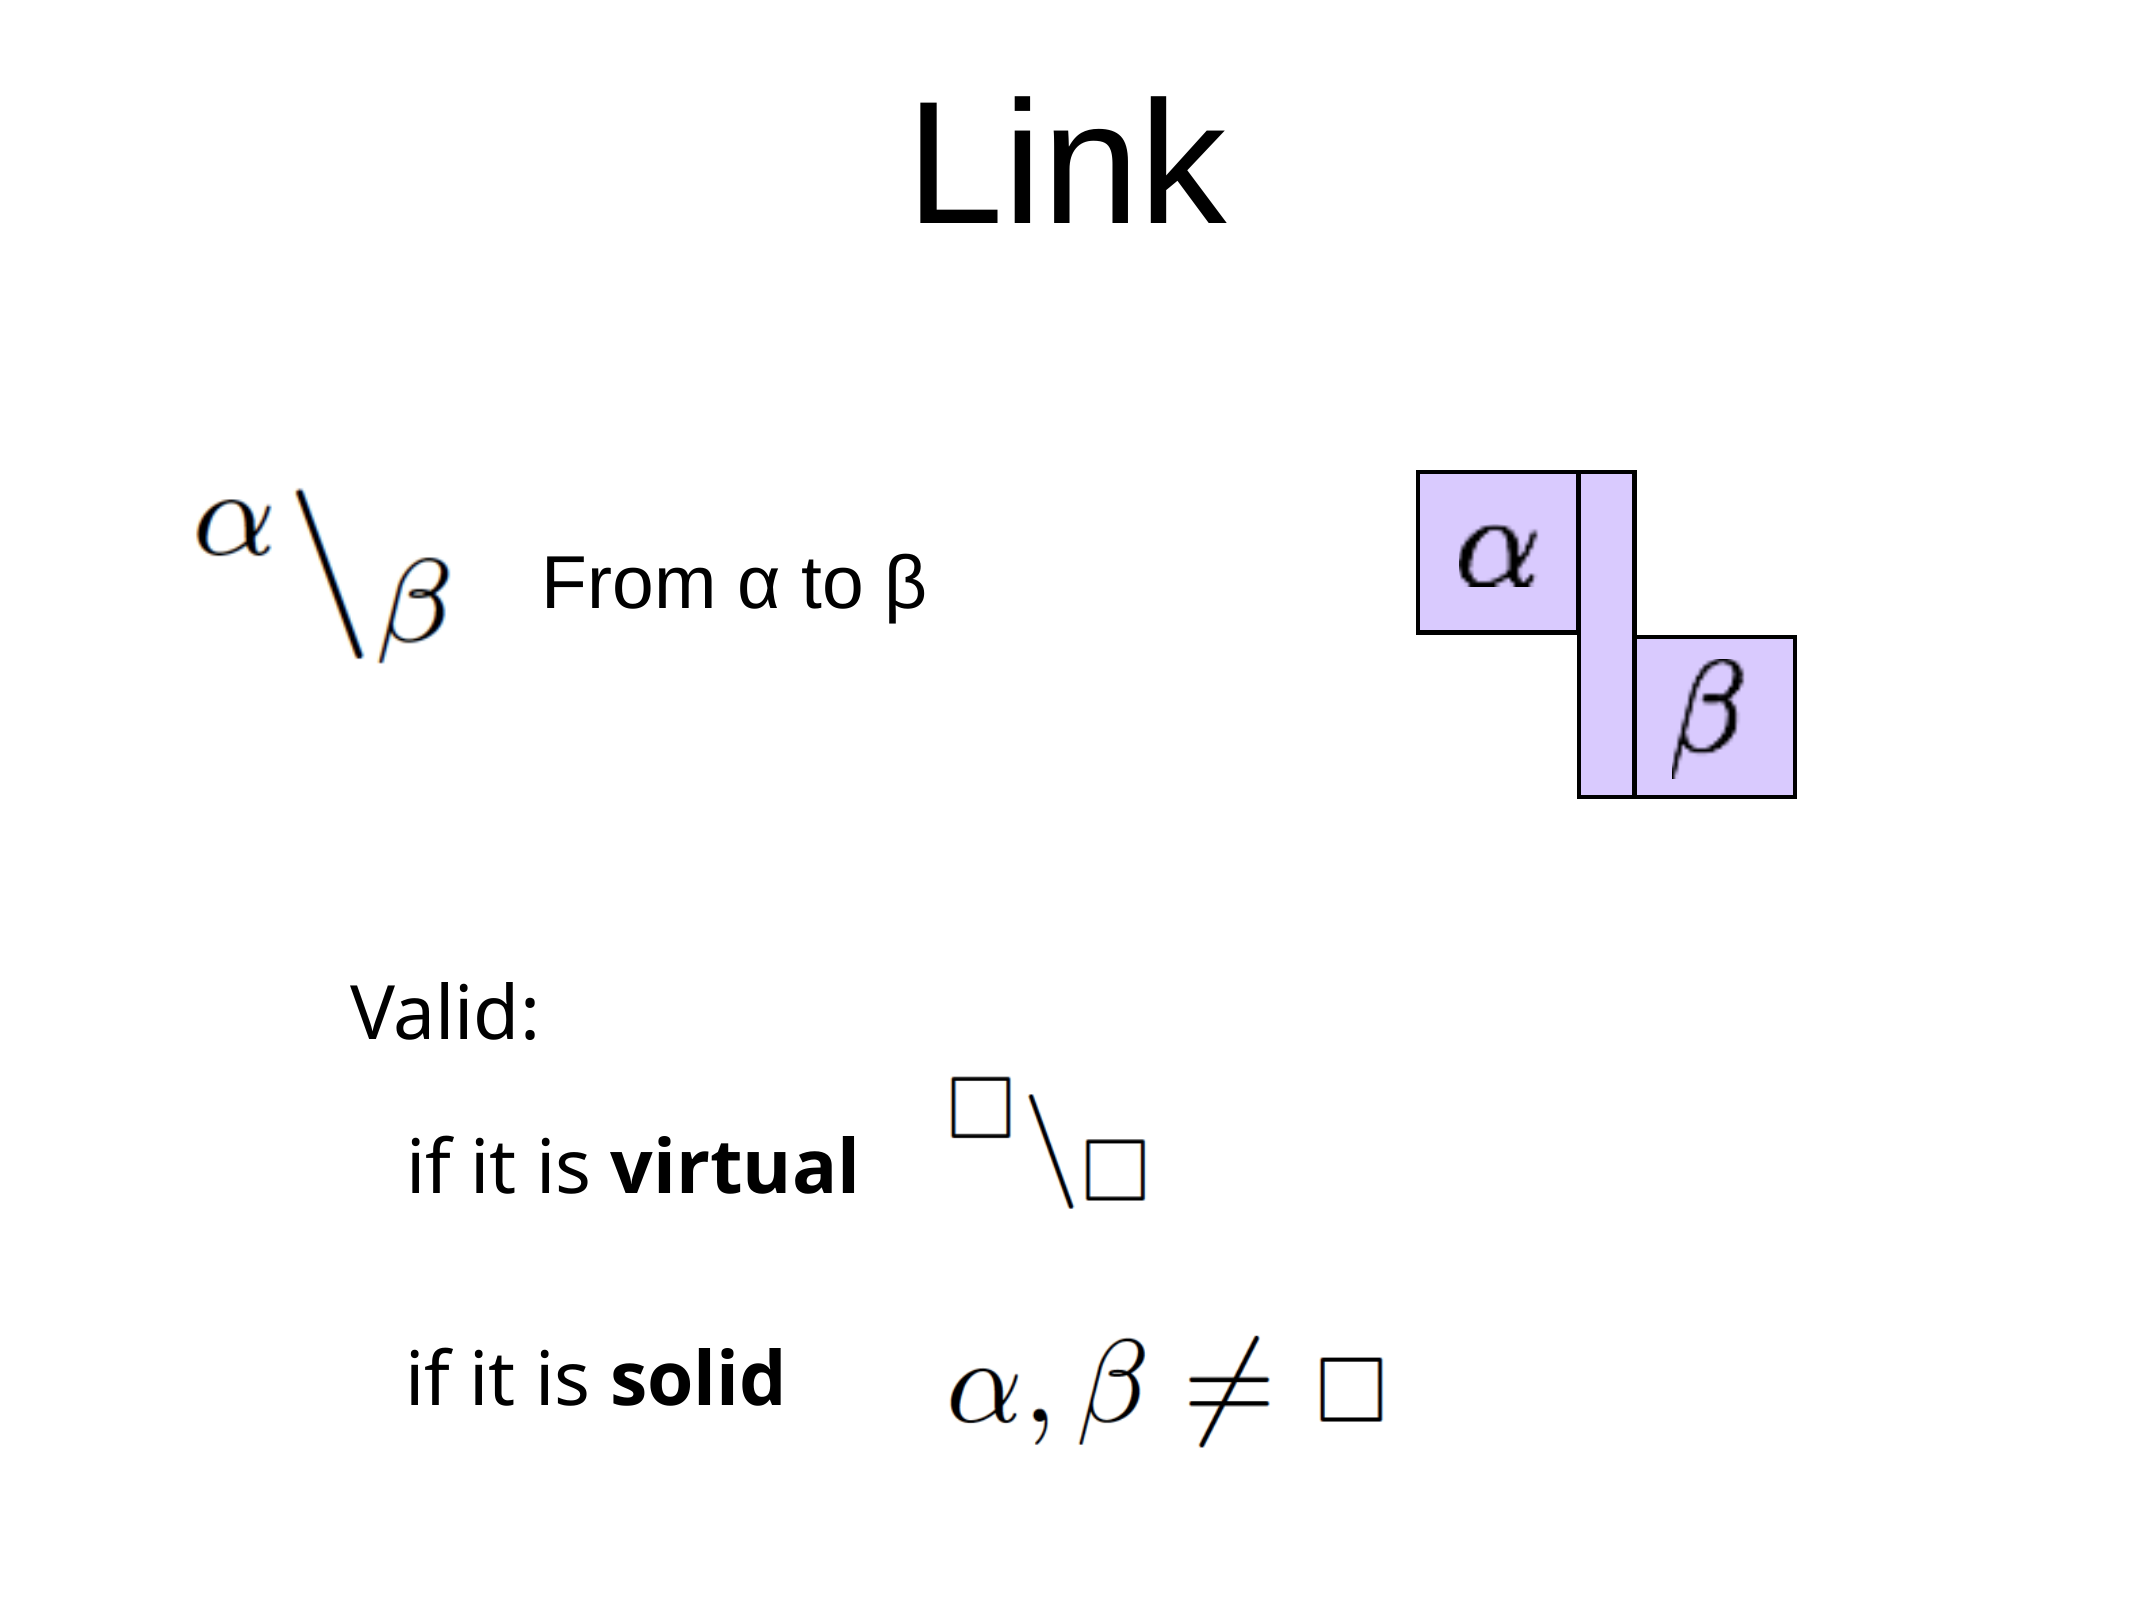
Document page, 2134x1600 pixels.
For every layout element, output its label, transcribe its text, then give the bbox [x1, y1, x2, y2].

text_box Valid: [341, 956, 549, 1063]
picture [1459, 524, 1542, 587]
picture [944, 1062, 1156, 1217]
title Link [208, 41, 1925, 442]
picture [1672, 659, 1748, 779]
text_box if it is solid [396, 1322, 796, 1430]
text_box [1418, 472, 1795, 798]
picture [177, 460, 473, 686]
picture [942, 1332, 1394, 1453]
text_box From α to β [533, 524, 937, 632]
text_box if it is virtual [397, 1110, 889, 1217]
